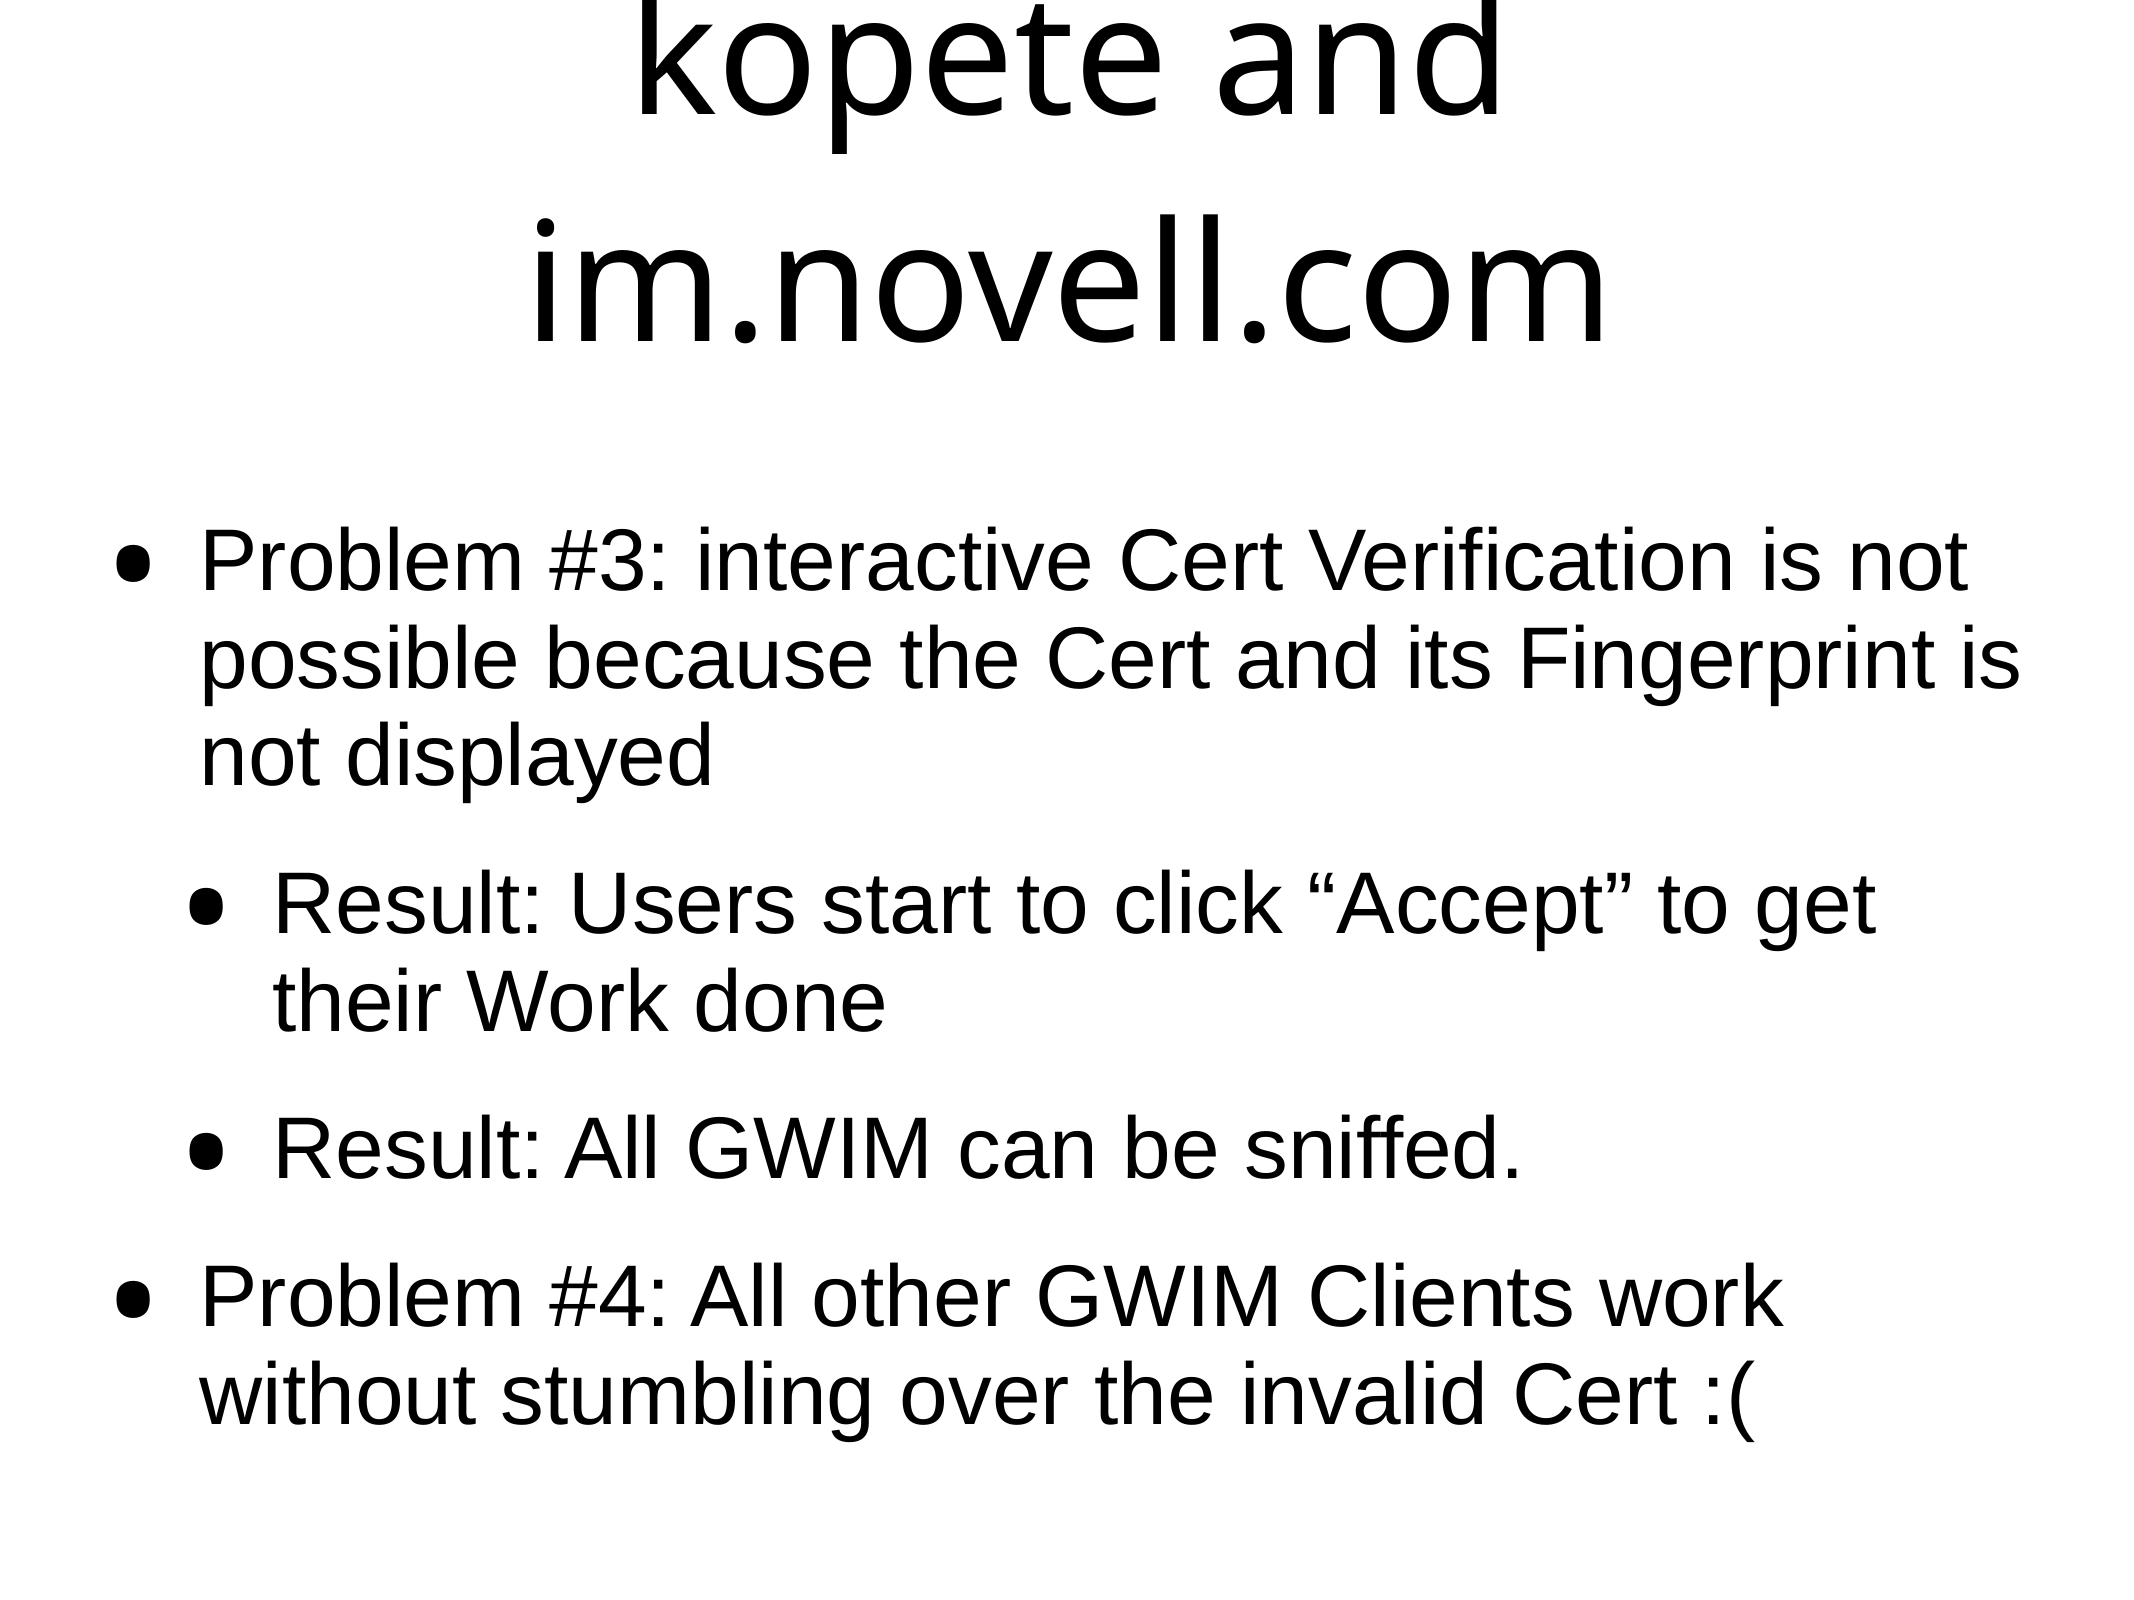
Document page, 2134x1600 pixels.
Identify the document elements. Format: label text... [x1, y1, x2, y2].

title kopete and im.novell.com [72, 31, 2067, 296]
list Problem #3: interactive Cert Verification is not possible because the Cert and its Fingerprint is not displayed Result: Users start to click “Accept” to get their Work done Result: All GWIM can be sniffed. Problem #4: All other GWIM Clients work without stumbling over the invalid Cert :( [45, 427, 2073, 1528]
